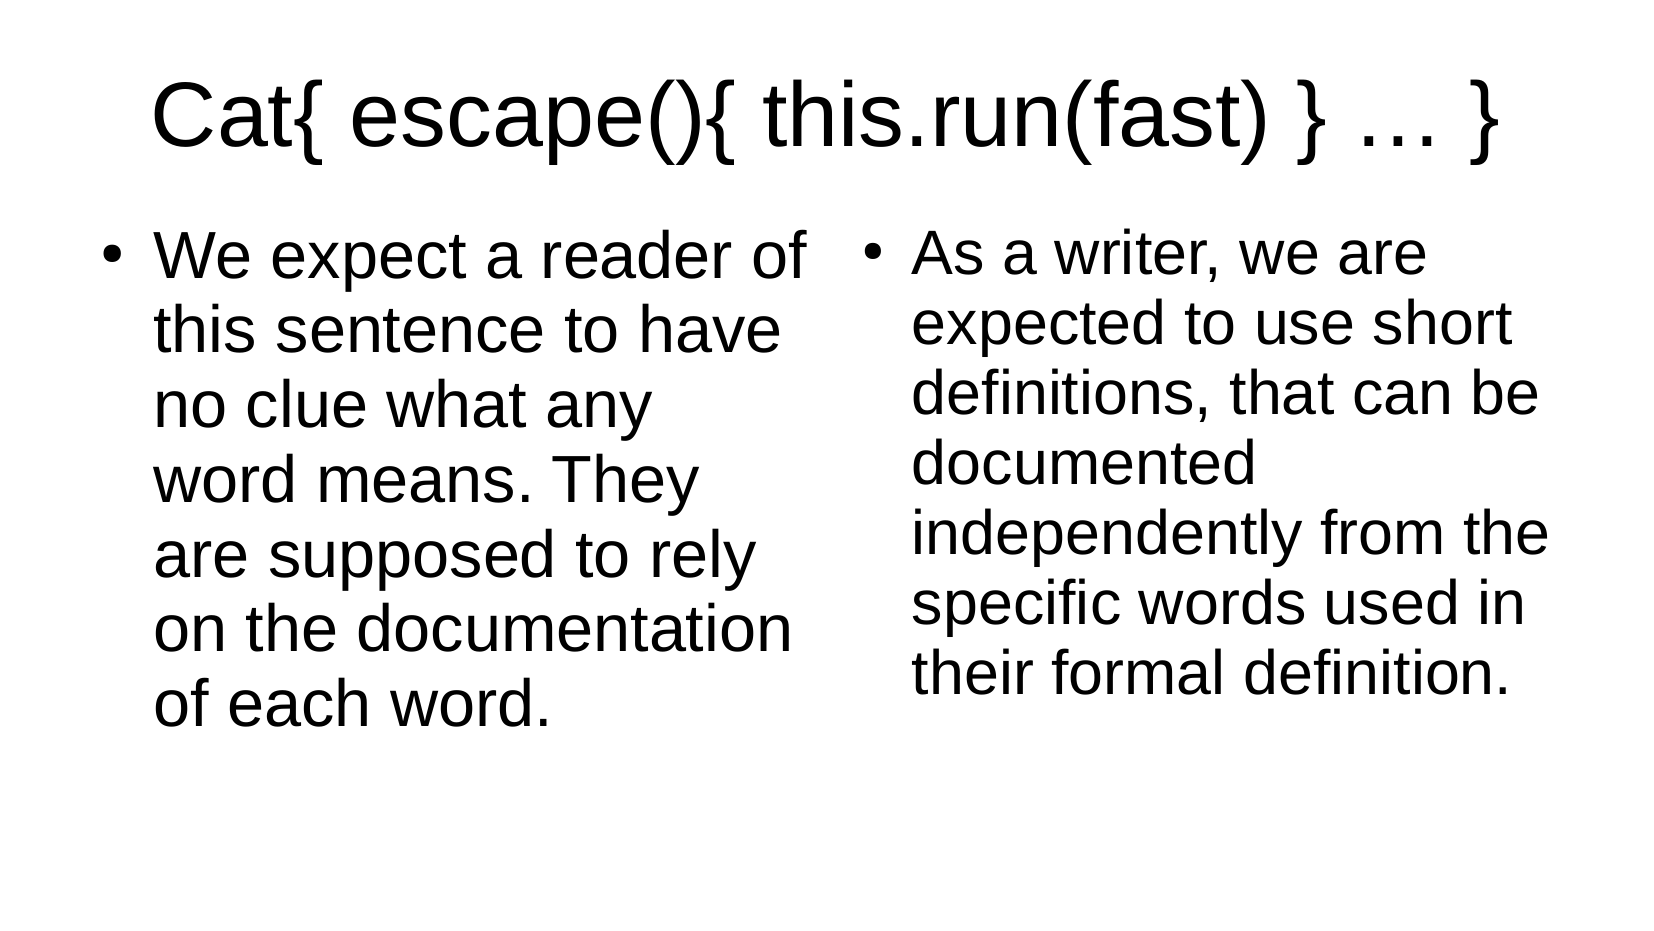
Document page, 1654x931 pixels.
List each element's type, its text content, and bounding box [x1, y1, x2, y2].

list We expect a reader of this sentence to have no clue what any word means. They are supposed to rely on the documentation of each word. [82, 217, 809, 758]
list As a writer, we are expected to use short definitions, that can be documented independently from the specific words used in their formal definition. [845, 217, 1572, 758]
title Cat{ escape(){ this.run(fast) } … } [82, 37, 1571, 193]
